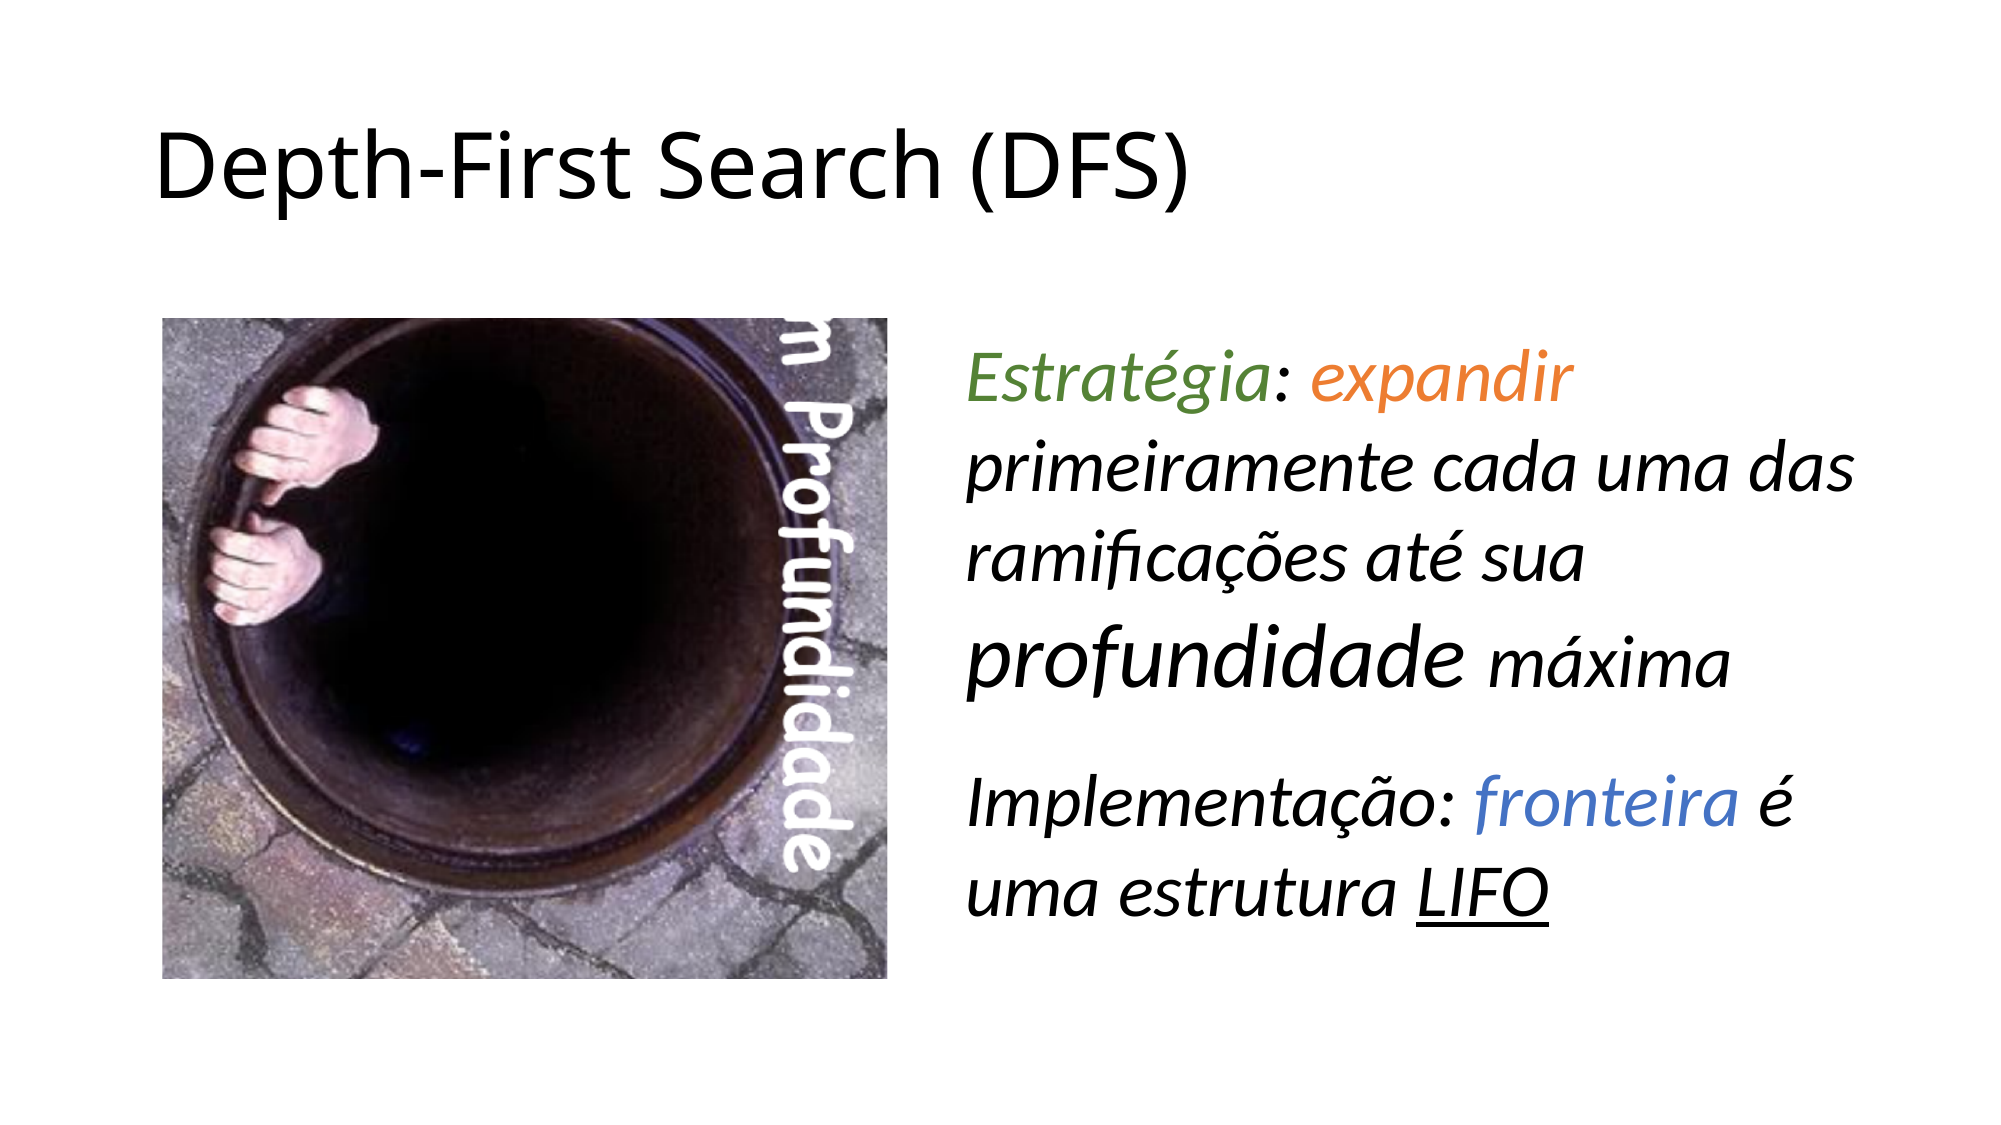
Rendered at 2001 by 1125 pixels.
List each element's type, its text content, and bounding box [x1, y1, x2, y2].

text_box Estratégia: expandir primeiramente cada uma das ramificações até sua profundidade máxima Implementação: fronteira é uma estrutura LIFO [950, 318, 1957, 945]
title Depth-First Search (DFS) [137, 59, 1863, 278]
picture [162, 318, 888, 979]
